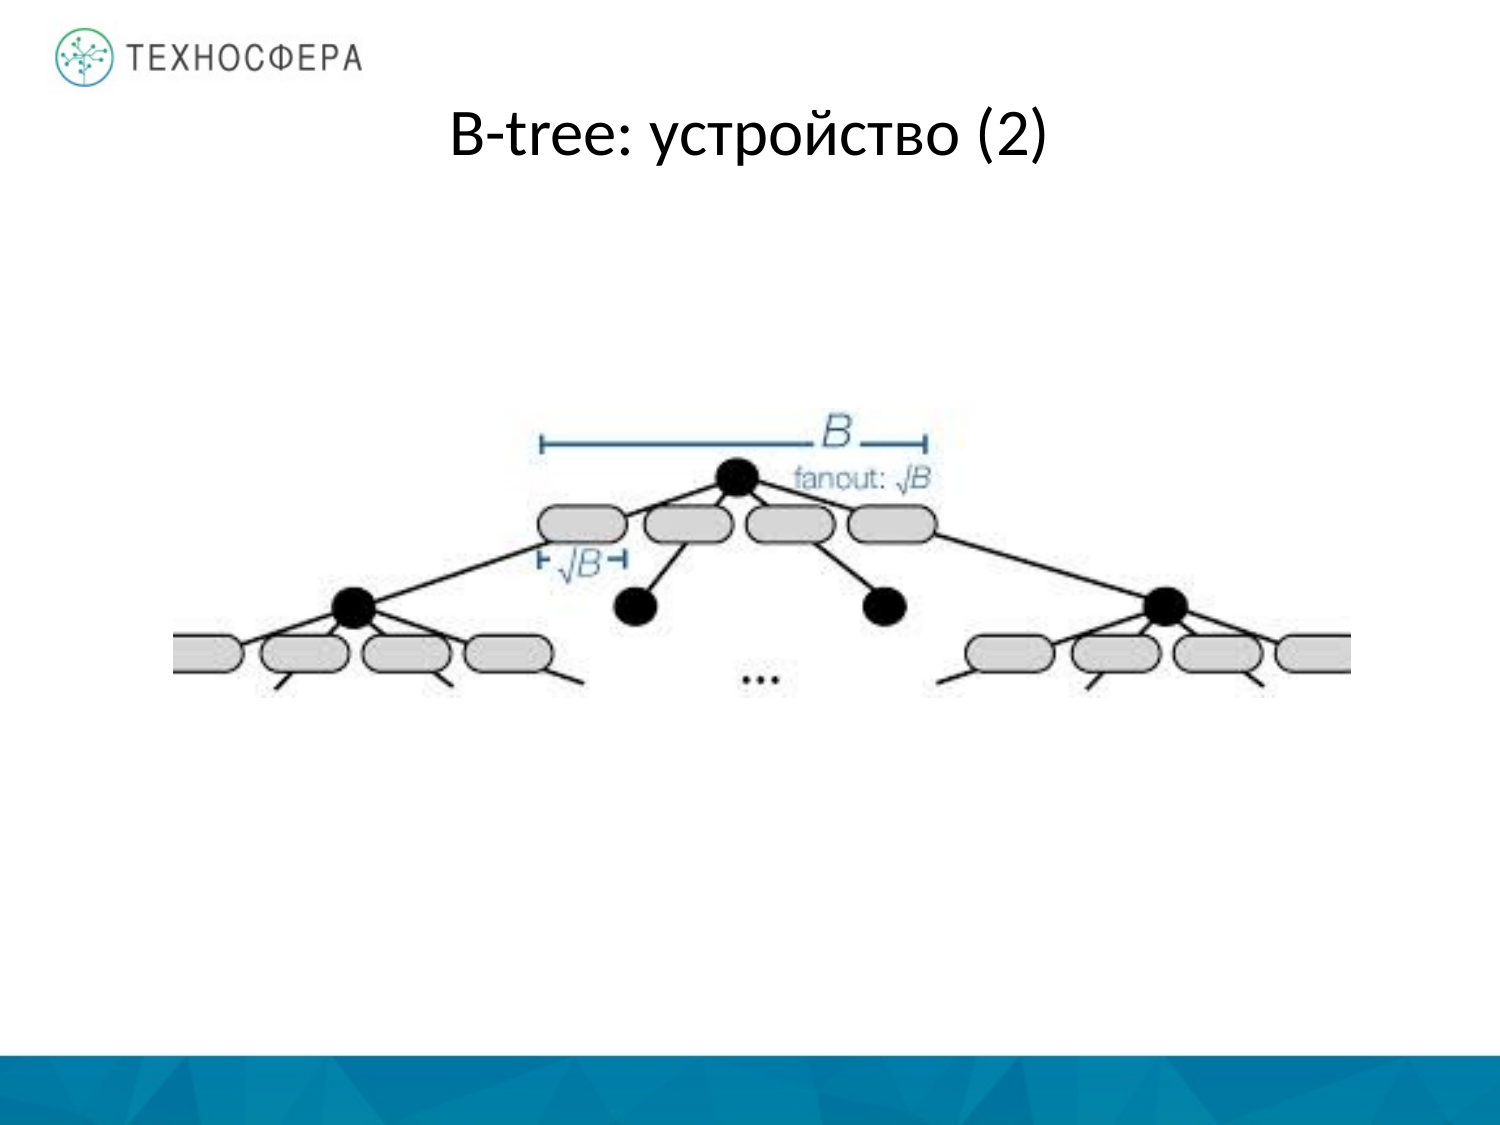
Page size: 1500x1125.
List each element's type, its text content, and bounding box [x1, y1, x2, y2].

title B-tree: устройство (2) [75, 45, 1425, 233]
picture [0, 0, 1500, 1057]
